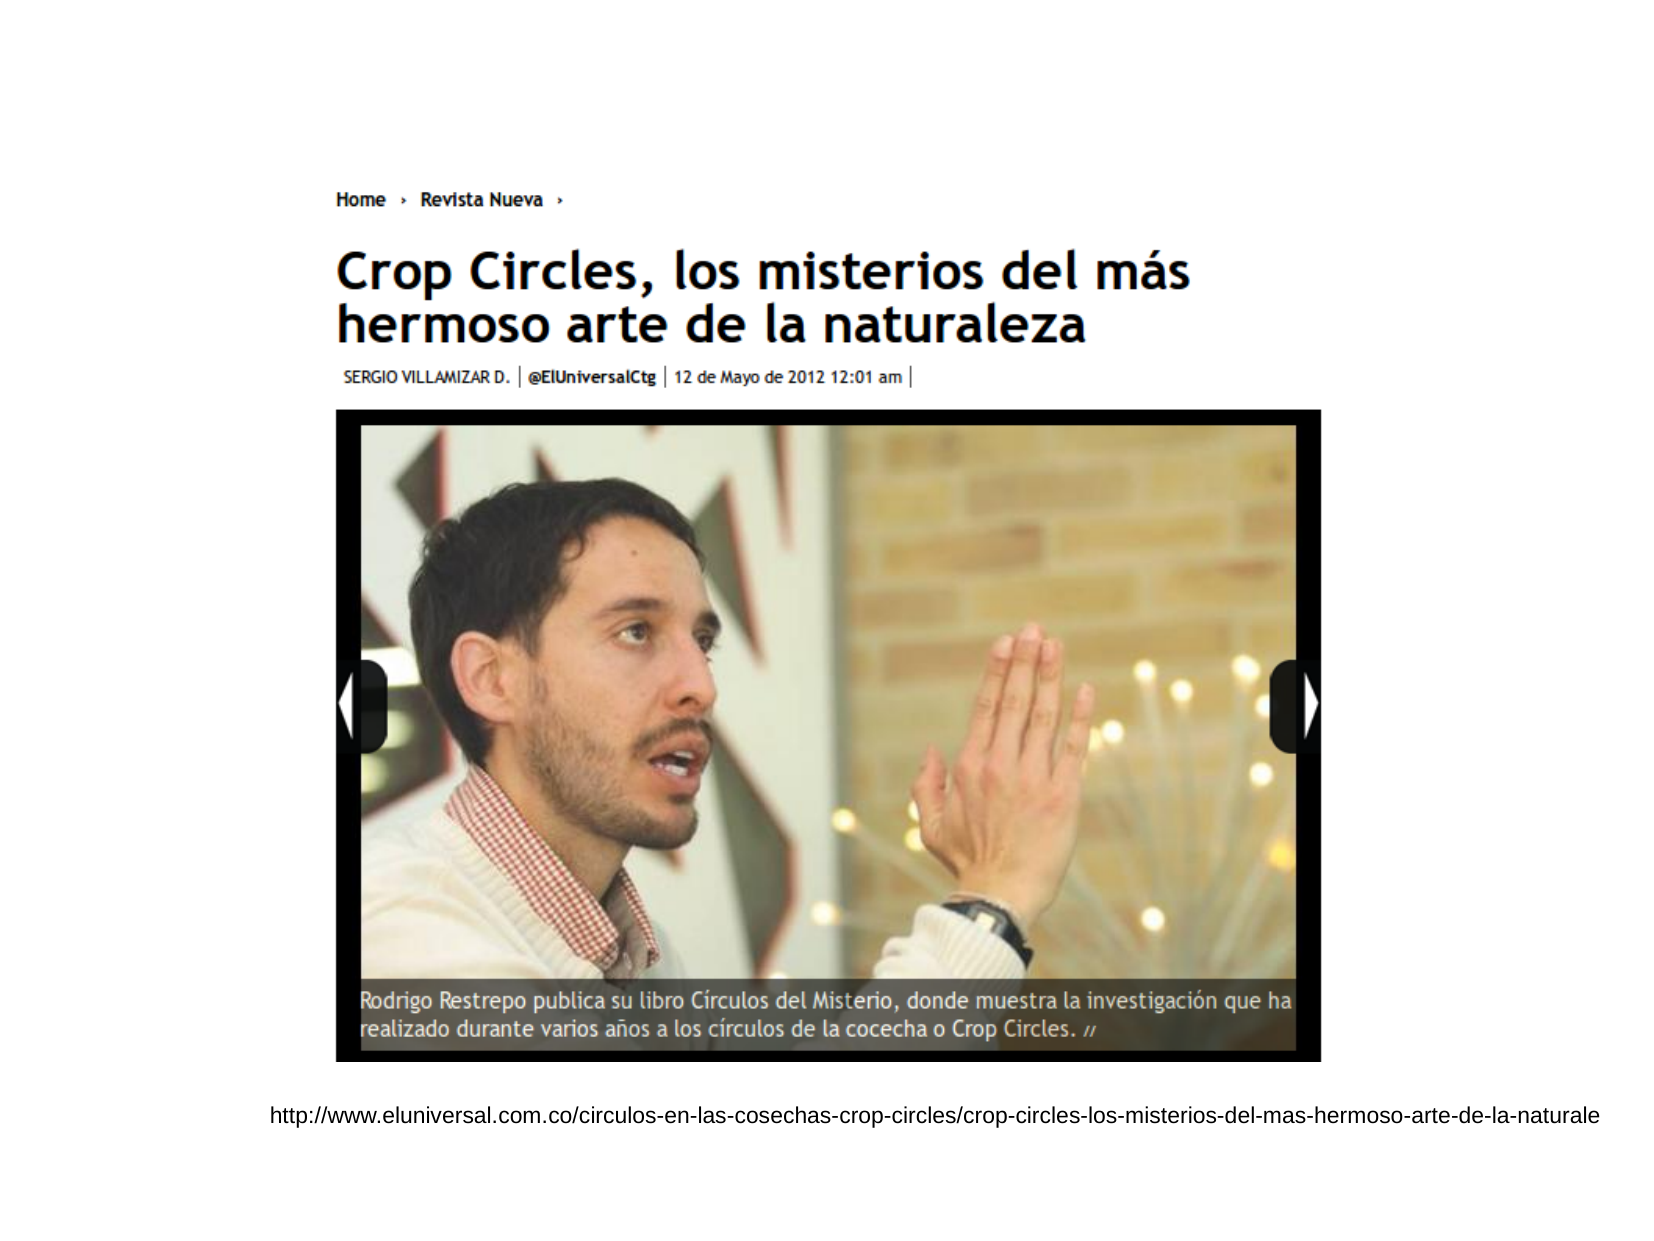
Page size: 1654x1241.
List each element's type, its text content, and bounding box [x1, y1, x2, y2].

picture [316, 180, 1337, 1062]
text_box http://www.eluniversal.com.co/circulos-en-las-cosechas-crop-circles/crop-circles-los-misterios-del-mas-hermoso-arte-de-la-naturale [255, 1095, 1654, 1194]
